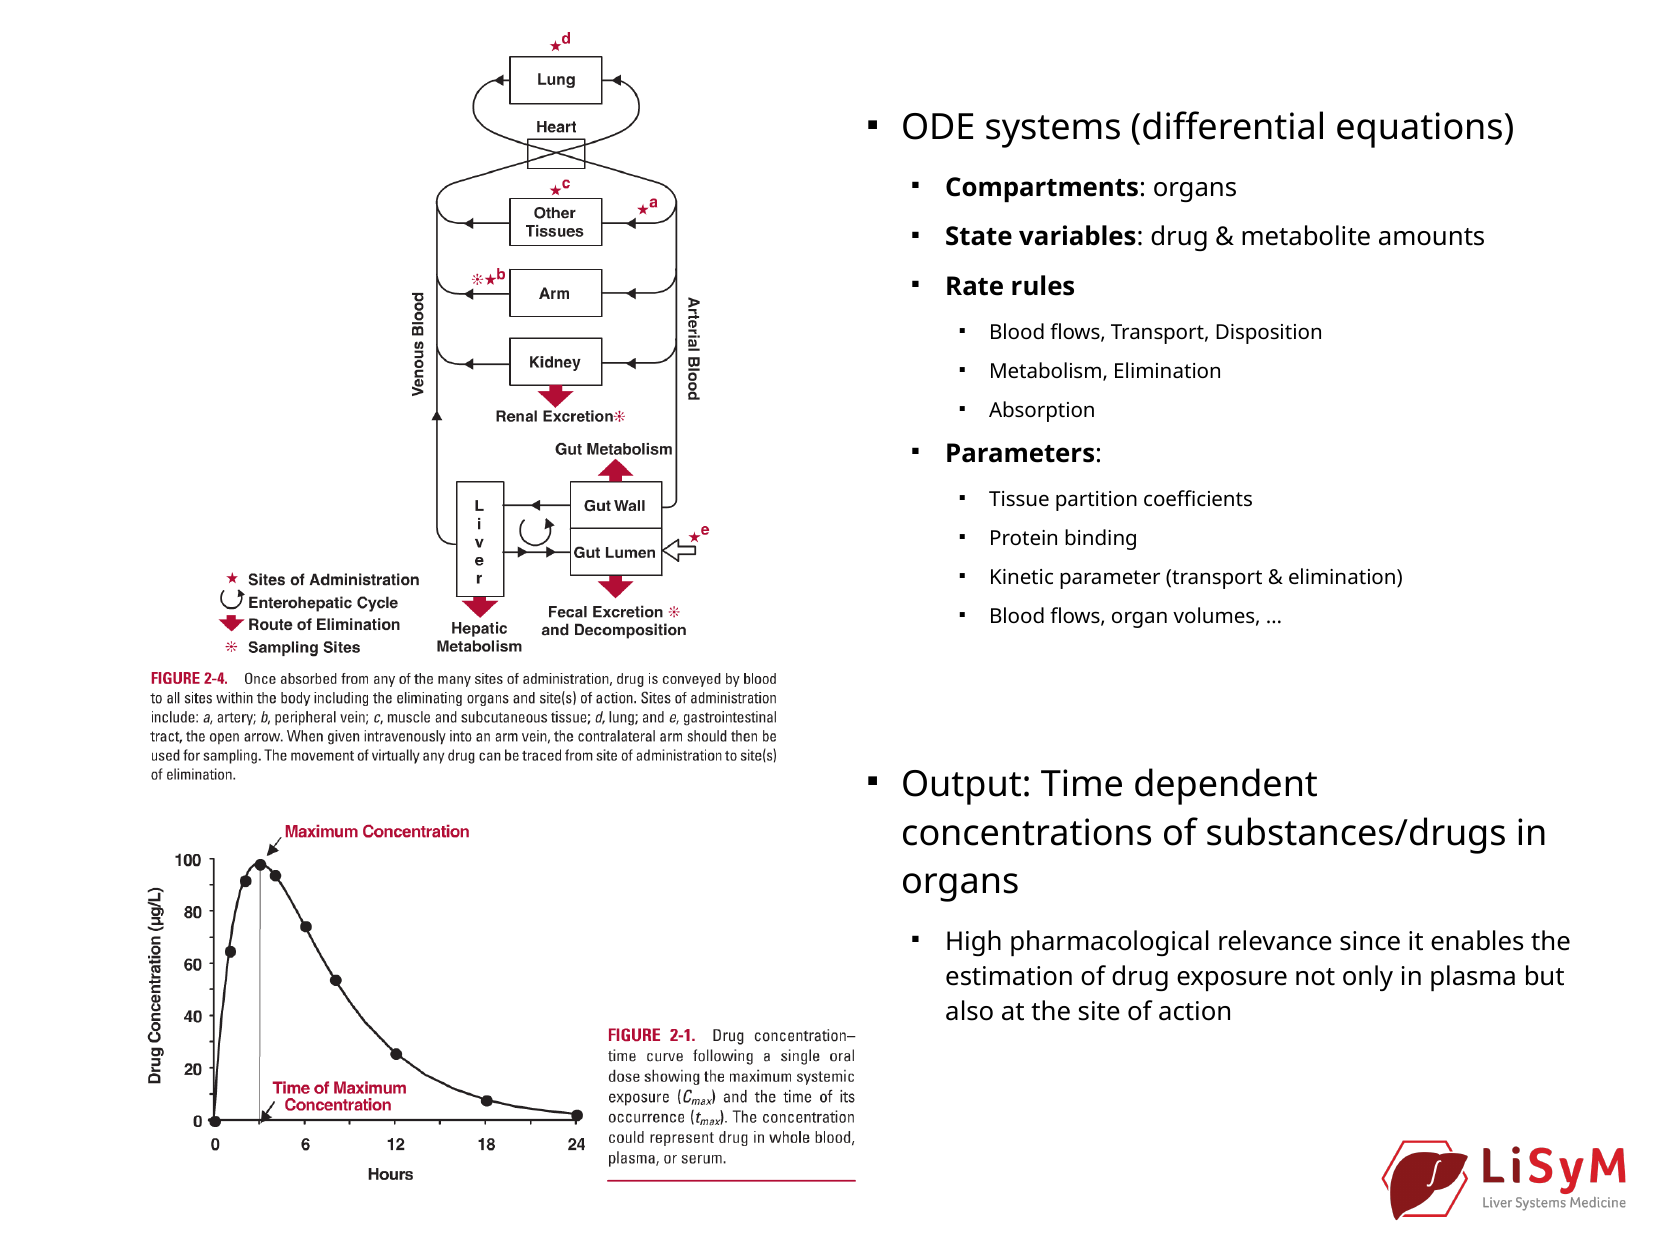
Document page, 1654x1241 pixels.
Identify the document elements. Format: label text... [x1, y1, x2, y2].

picture [150, 32, 776, 781]
picture [147, 824, 856, 1182]
list ODE systems (differential equations) Compartments: organs State variables: drug & metabolite amounts Rate rules Blood flows, Transport, Disposition Metabolism, Elimination Absorption Parameters: Tissue partition coefficients Protein binding Kinetic parameter (transport & elimination) Blood flows, organ volumes, … Output: Time dependent concentrations of substances/drugs in organs High pharmacological relevance since it enables the estimation of drug exposure not only in plasma but also at the site of action [857, 101, 1576, 1036]
picture [1380, 1139, 1627, 1222]
